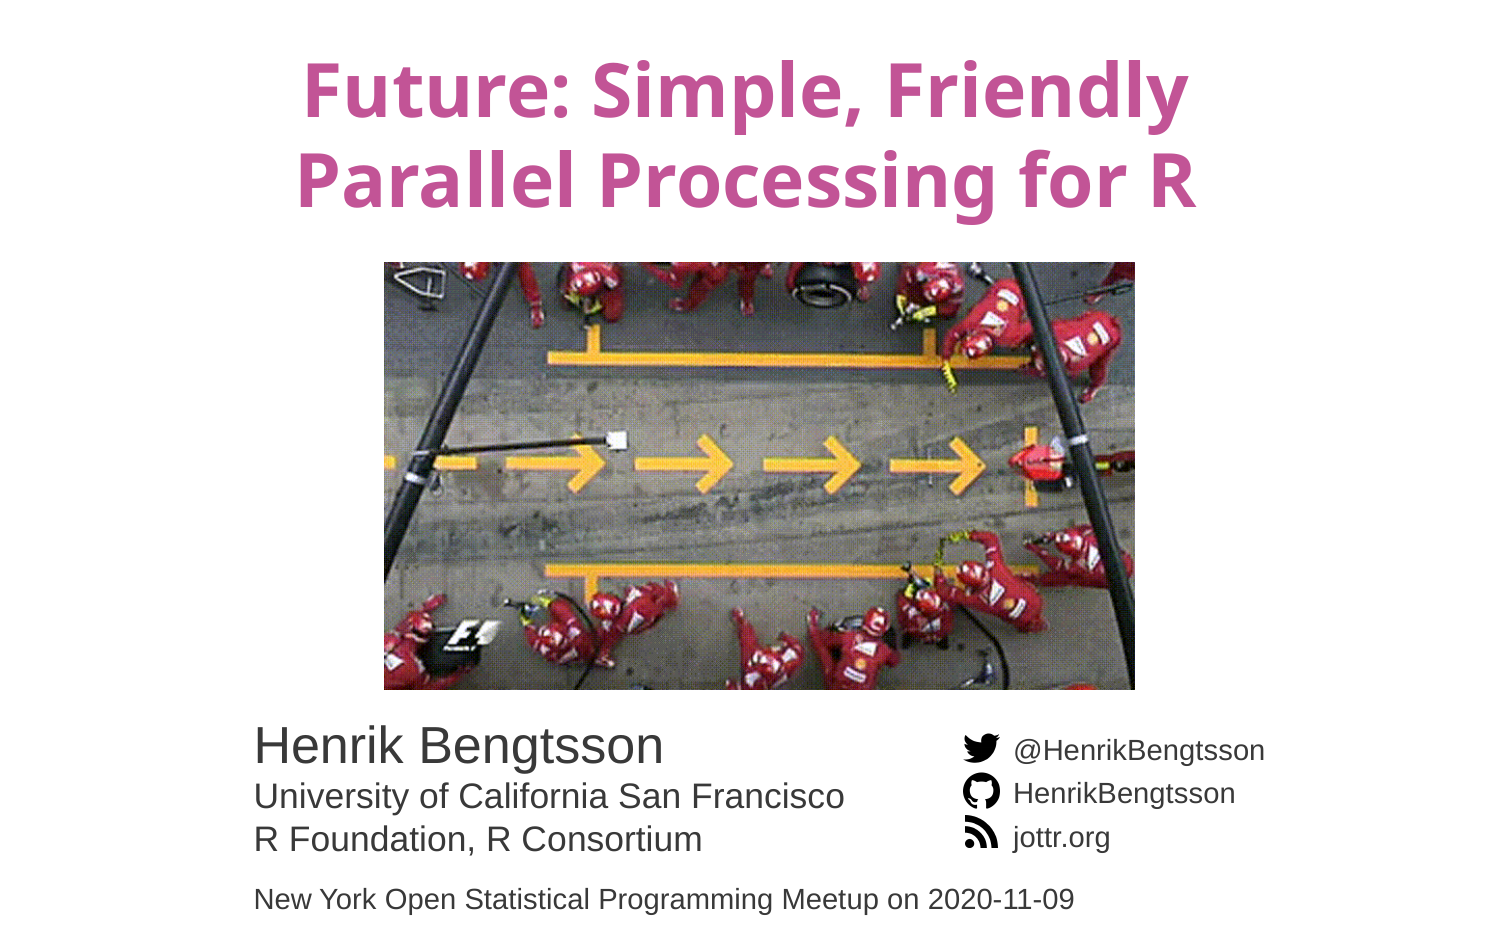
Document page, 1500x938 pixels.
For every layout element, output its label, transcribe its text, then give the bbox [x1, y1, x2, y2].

list @HenrikBengtsson HenrikBengtsson jottr.org [1013, 722, 1289, 856]
text_box New York Open Statistical Programming Meetup on 2020-11-09 [238, 865, 1356, 924]
picture [963, 730, 1000, 766]
title Future: Simple, Friendly Parallel Processing for R [43, 27, 1449, 247]
subtitle Henrik Bengtsson University of California San Francisco R Foundation, R Consortium [238, 696, 903, 865]
picture [965, 815, 998, 848]
picture [384, 262, 1135, 690]
picture [963, 772, 1000, 809]
